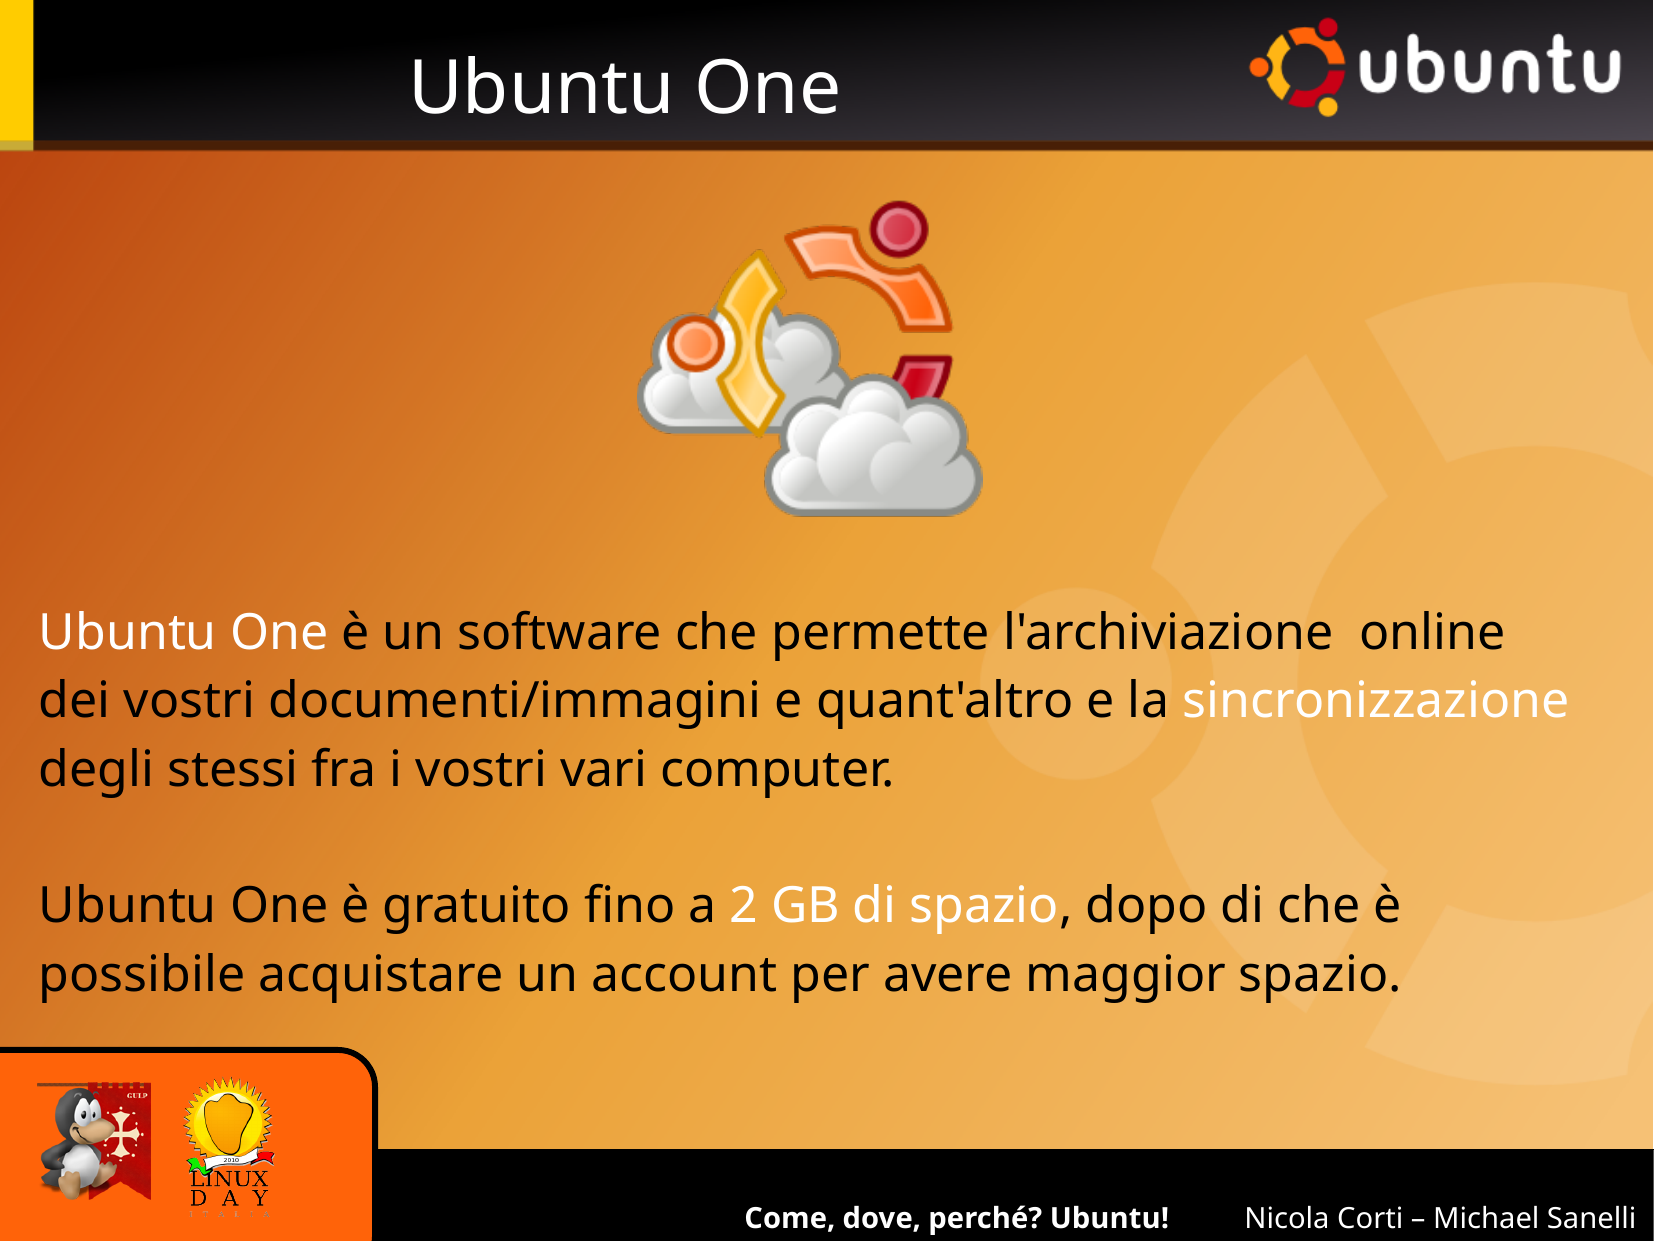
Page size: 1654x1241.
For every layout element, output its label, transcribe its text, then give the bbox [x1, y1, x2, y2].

picture [0, 0, 1653, 1149]
text_box Ubuntu One è un software che permette l'archiviazione online dei vostri documenti/immagini e quant'altro e la sincronizzazione degli stessi fra i vostri vari computer. Ubuntu One è gratuito fino a 2 GB di spazio, dopo di che è possibile acquistare un account per avere maggior spazio. [24, 588, 1600, 940]
picture [37, 1082, 151, 1200]
title Ubuntu One [49, 25, 1201, 143]
picture [183, 1076, 275, 1217]
